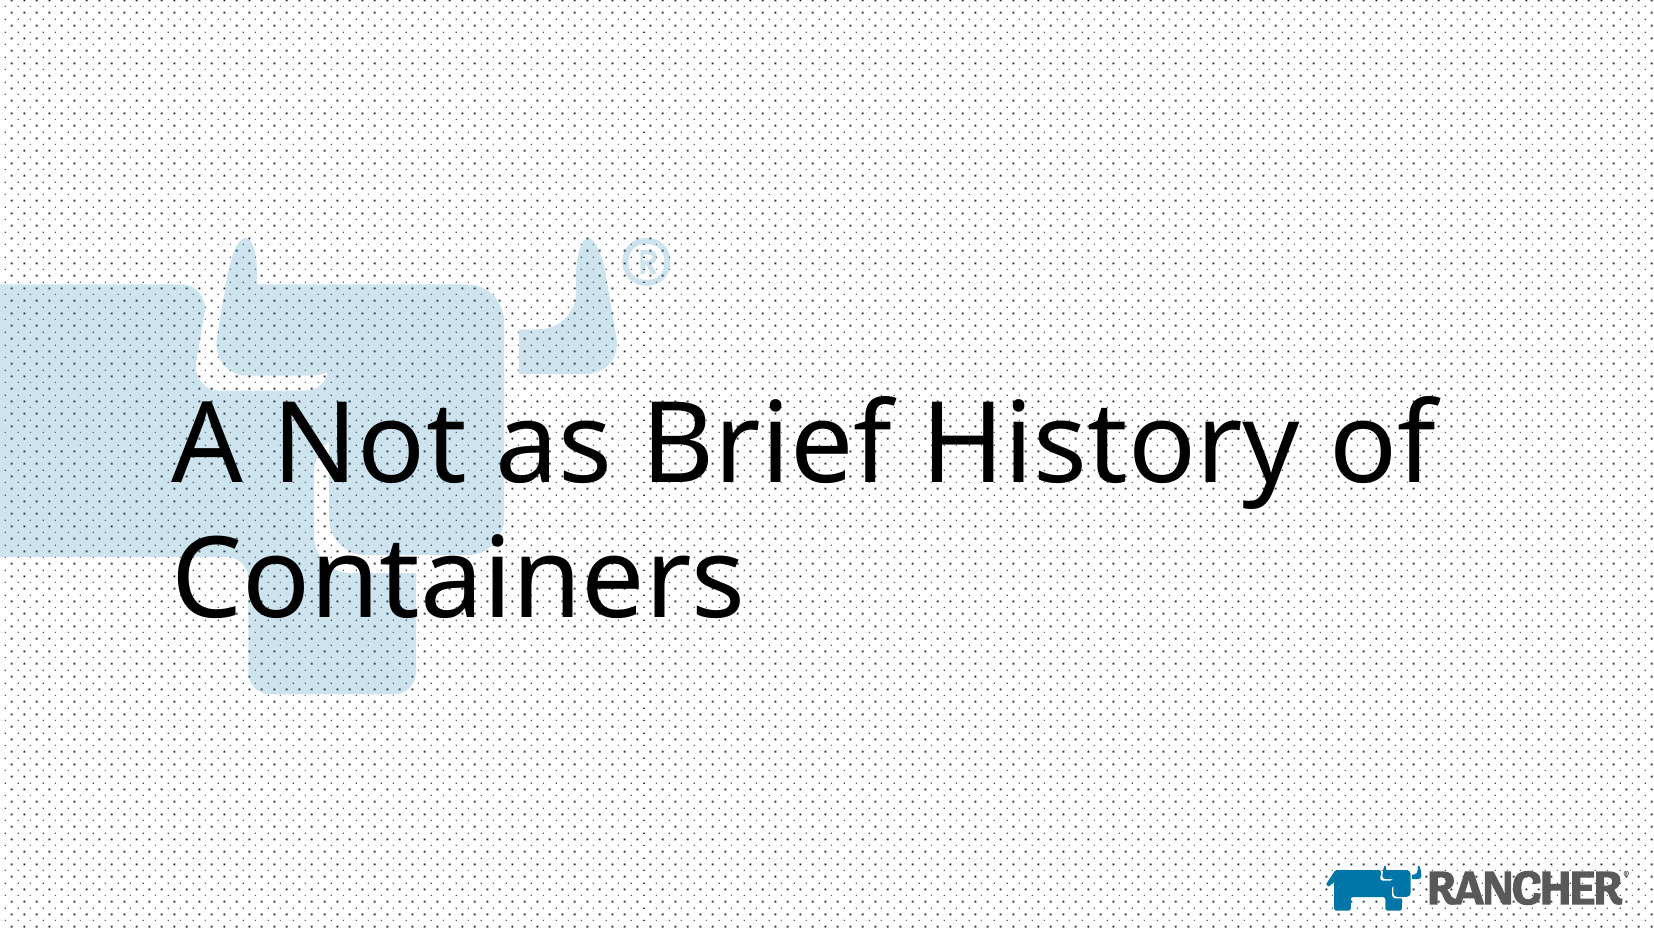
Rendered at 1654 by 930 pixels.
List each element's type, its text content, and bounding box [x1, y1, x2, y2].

title A Not as Brief History of Containers [156, 284, 1635, 648]
picture [0, 0, 1654, 930]
